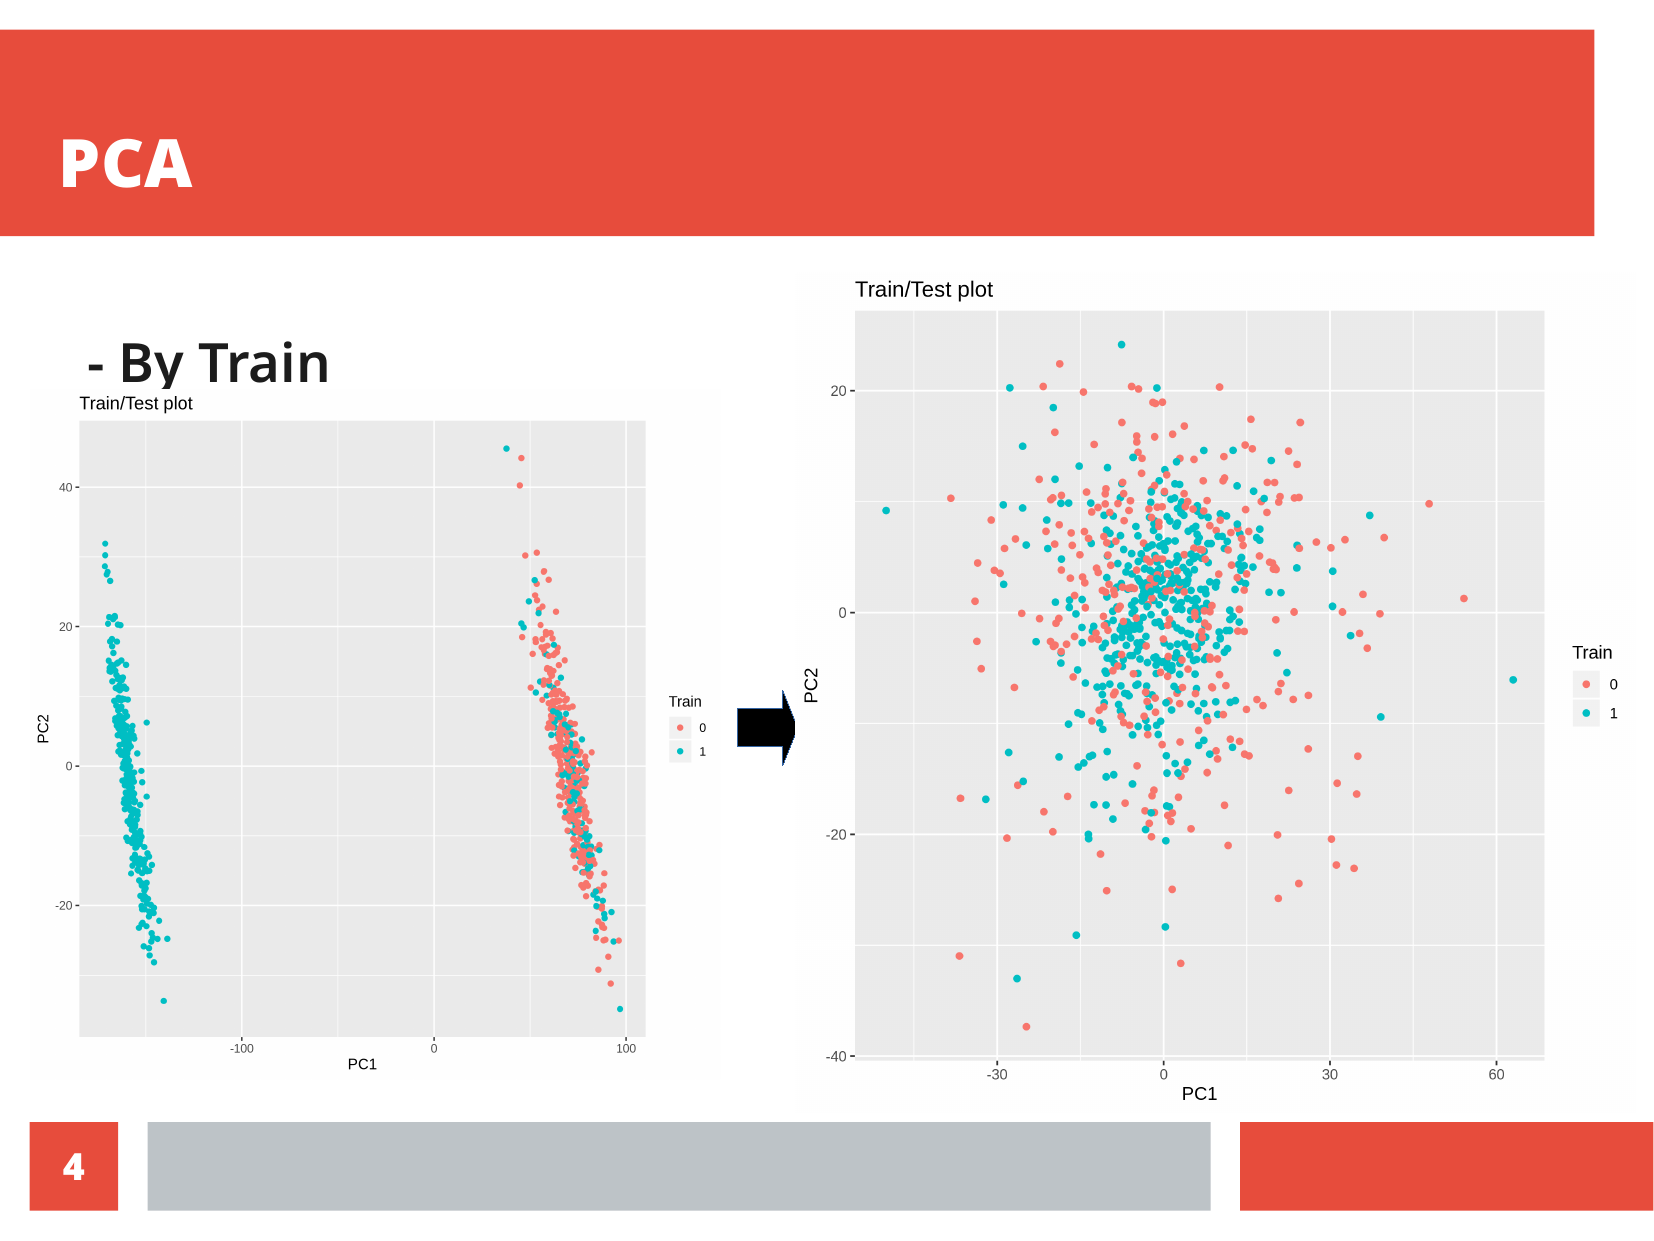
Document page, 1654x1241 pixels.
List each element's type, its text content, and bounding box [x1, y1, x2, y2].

picture [30, 389, 721, 1081]
list - By Train [59, 324, 795, 1093]
text_box [737, 690, 795, 766]
title PCA [59, 59, 1595, 207]
picture [795, 272, 1636, 1113]
